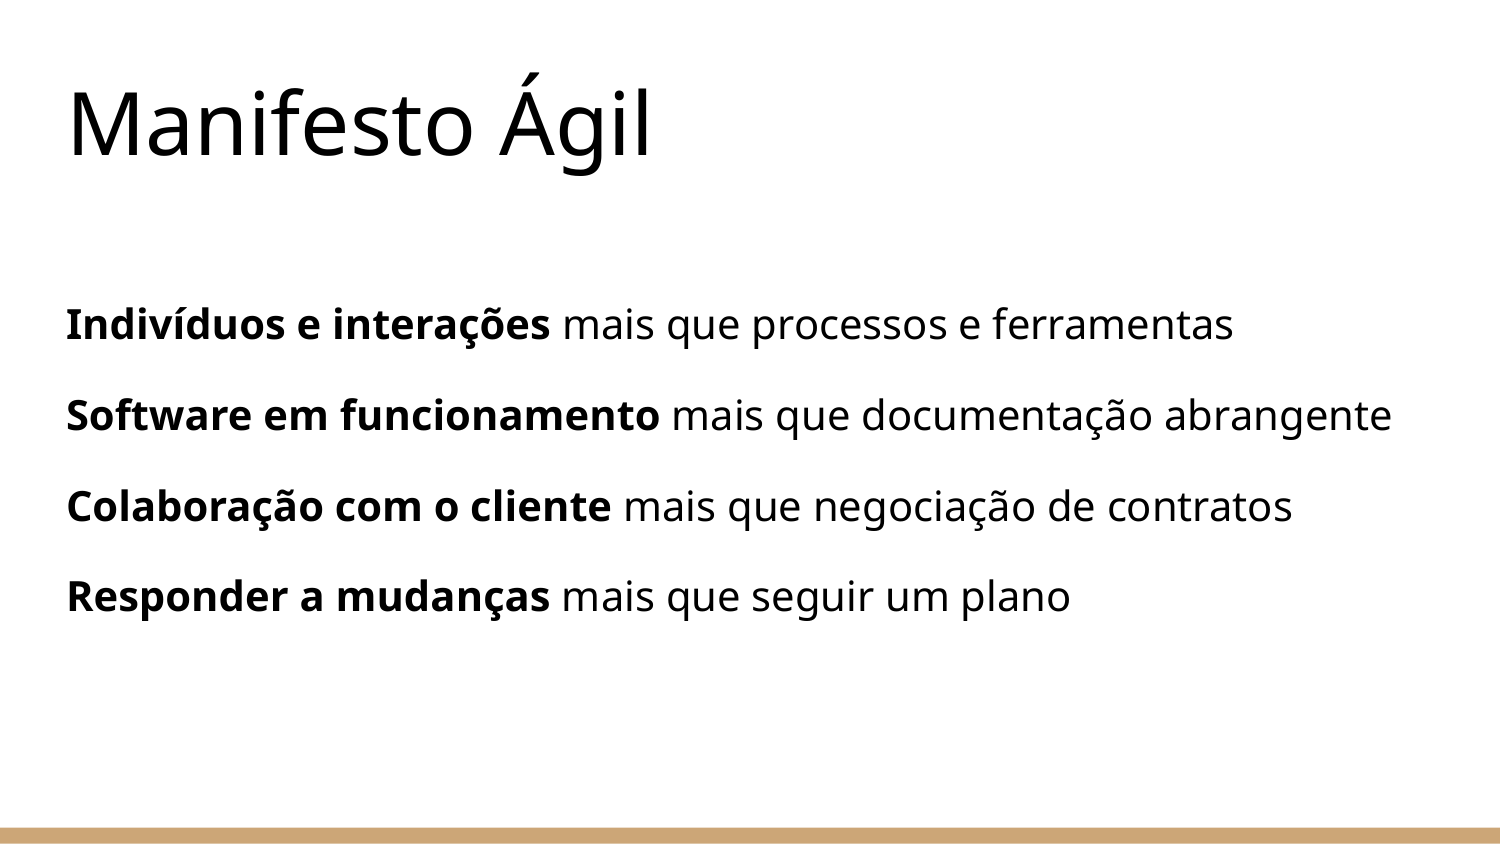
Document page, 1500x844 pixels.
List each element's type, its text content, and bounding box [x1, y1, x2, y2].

list Indivíduos e interações mais que processos e ferramentas Software em funcionamento mais que documentação abrangente Colaboração com o cliente mais que negociação de contratos Responder a mudanças mais que seguir um plano [51, 275, 1449, 826]
title Manifesto Ágil [51, 51, 1449, 189]
